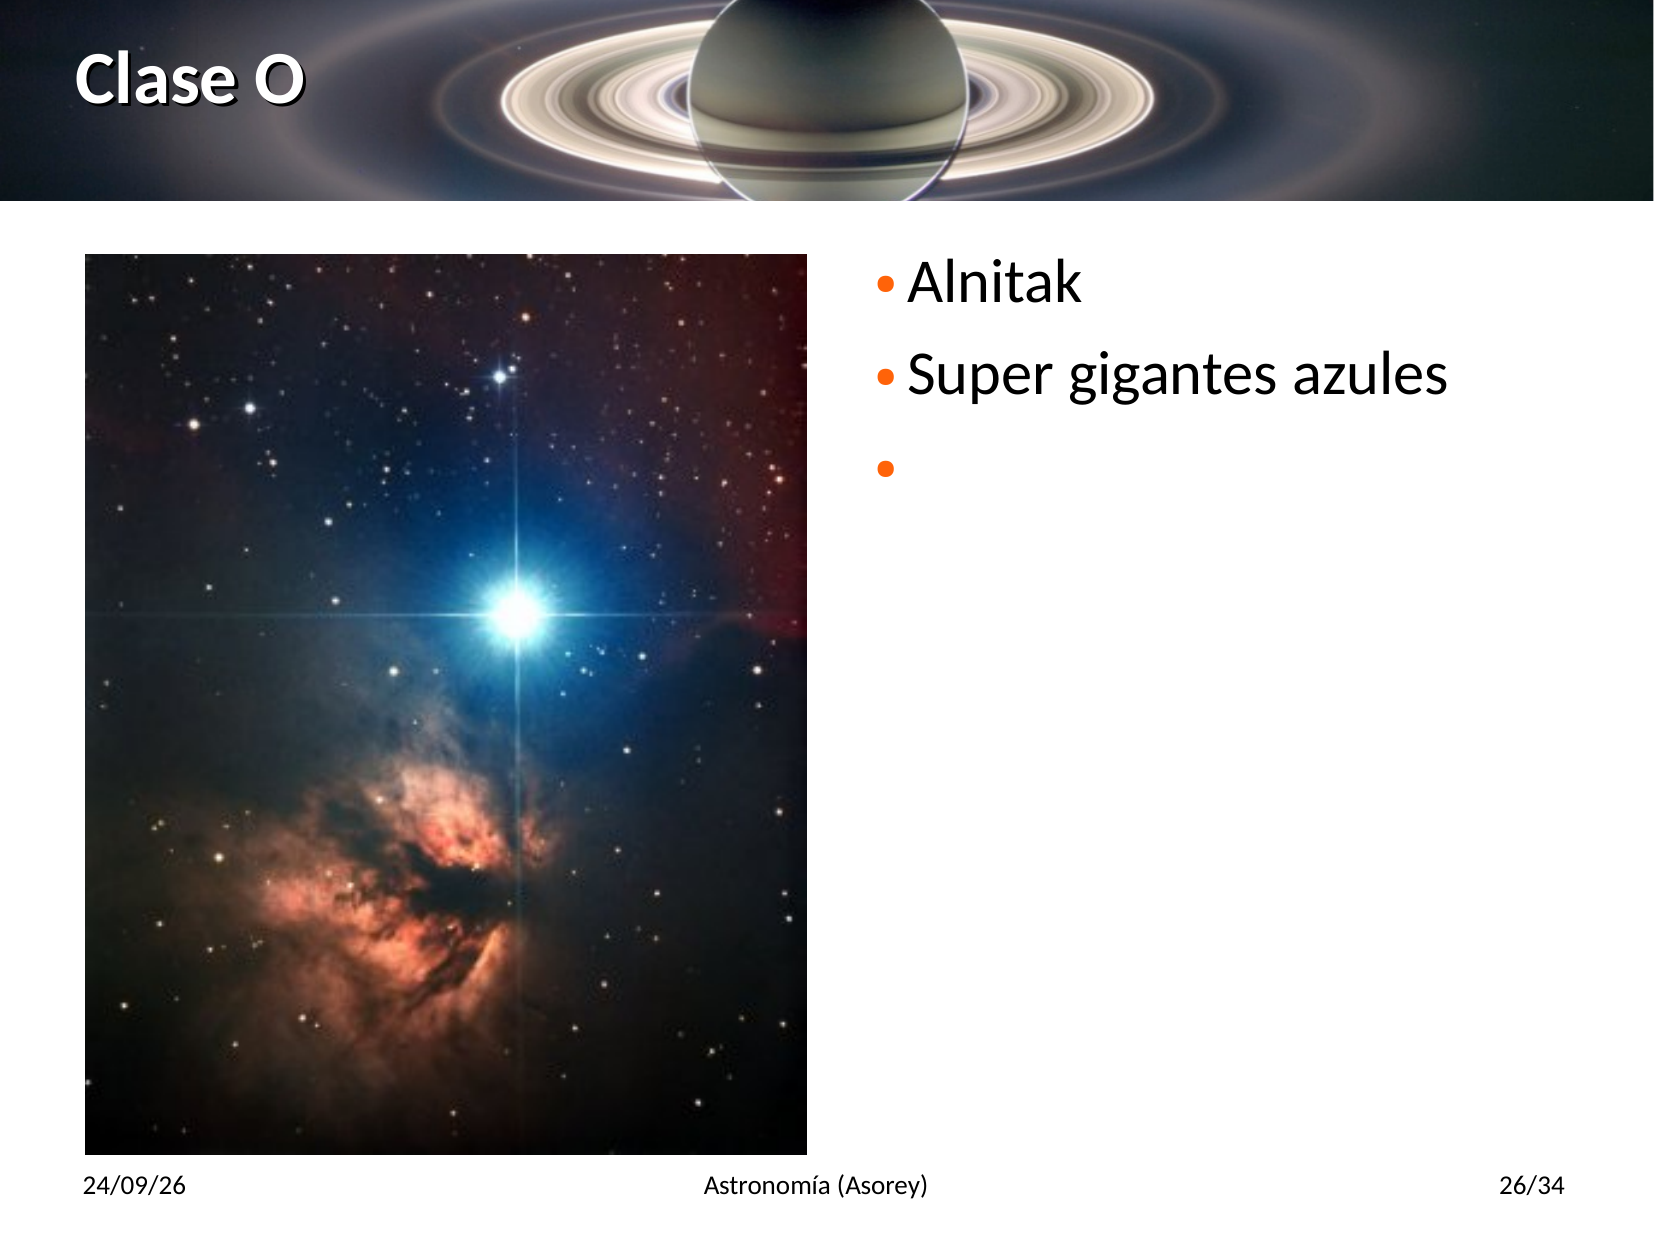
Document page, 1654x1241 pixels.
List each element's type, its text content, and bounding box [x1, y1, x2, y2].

picture [85, 254, 807, 1156]
list Alnitak Super gigantes azules [845, 255, 1572, 1156]
title Clase O [75, 19, 1564, 151]
picture [0, 0, 1654, 201]
